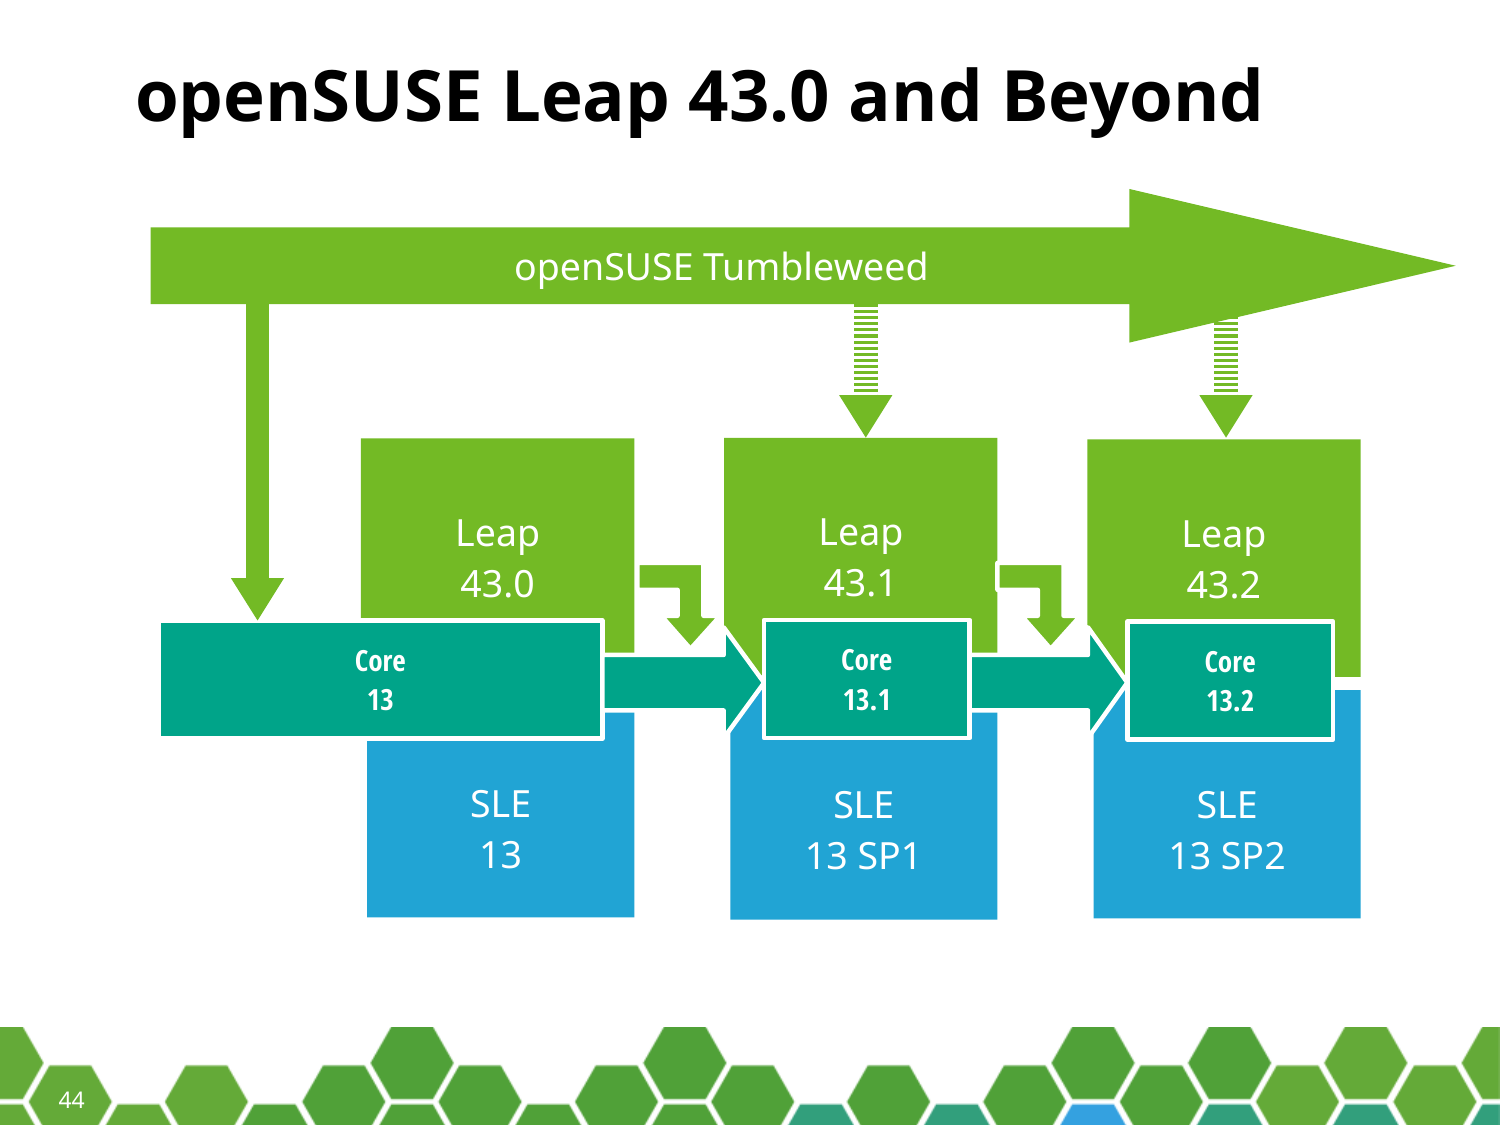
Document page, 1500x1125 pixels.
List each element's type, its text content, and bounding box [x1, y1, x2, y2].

text_box openSUSE Tumbleweed [150, 188, 1456, 343]
text_box Leap 43.1 [724, 437, 998, 676]
text_box SLE 13 [367, 711, 635, 918]
title openSUSE Leap 43.0 and Beyond [135, 12, 1372, 175]
text_box Leap 43.2 [1087, 439, 1361, 677]
text_box Leap 43.0 [360, 438, 635, 654]
text_box Core 13.1 [764, 620, 970, 739]
text_box [637, 562, 721, 649]
text_box [997, 562, 1081, 649]
text_box SLE 13 SP2 [1093, 690, 1361, 919]
picture [0, 1027, 1500, 1125]
text_box Core 13 [158, 620, 603, 739]
text_box [602, 627, 765, 739]
text_box Core 13.2 [1127, 621, 1333, 740]
text_box SLE 13 SP1 [730, 688, 998, 920]
text_box [969, 627, 1128, 739]
